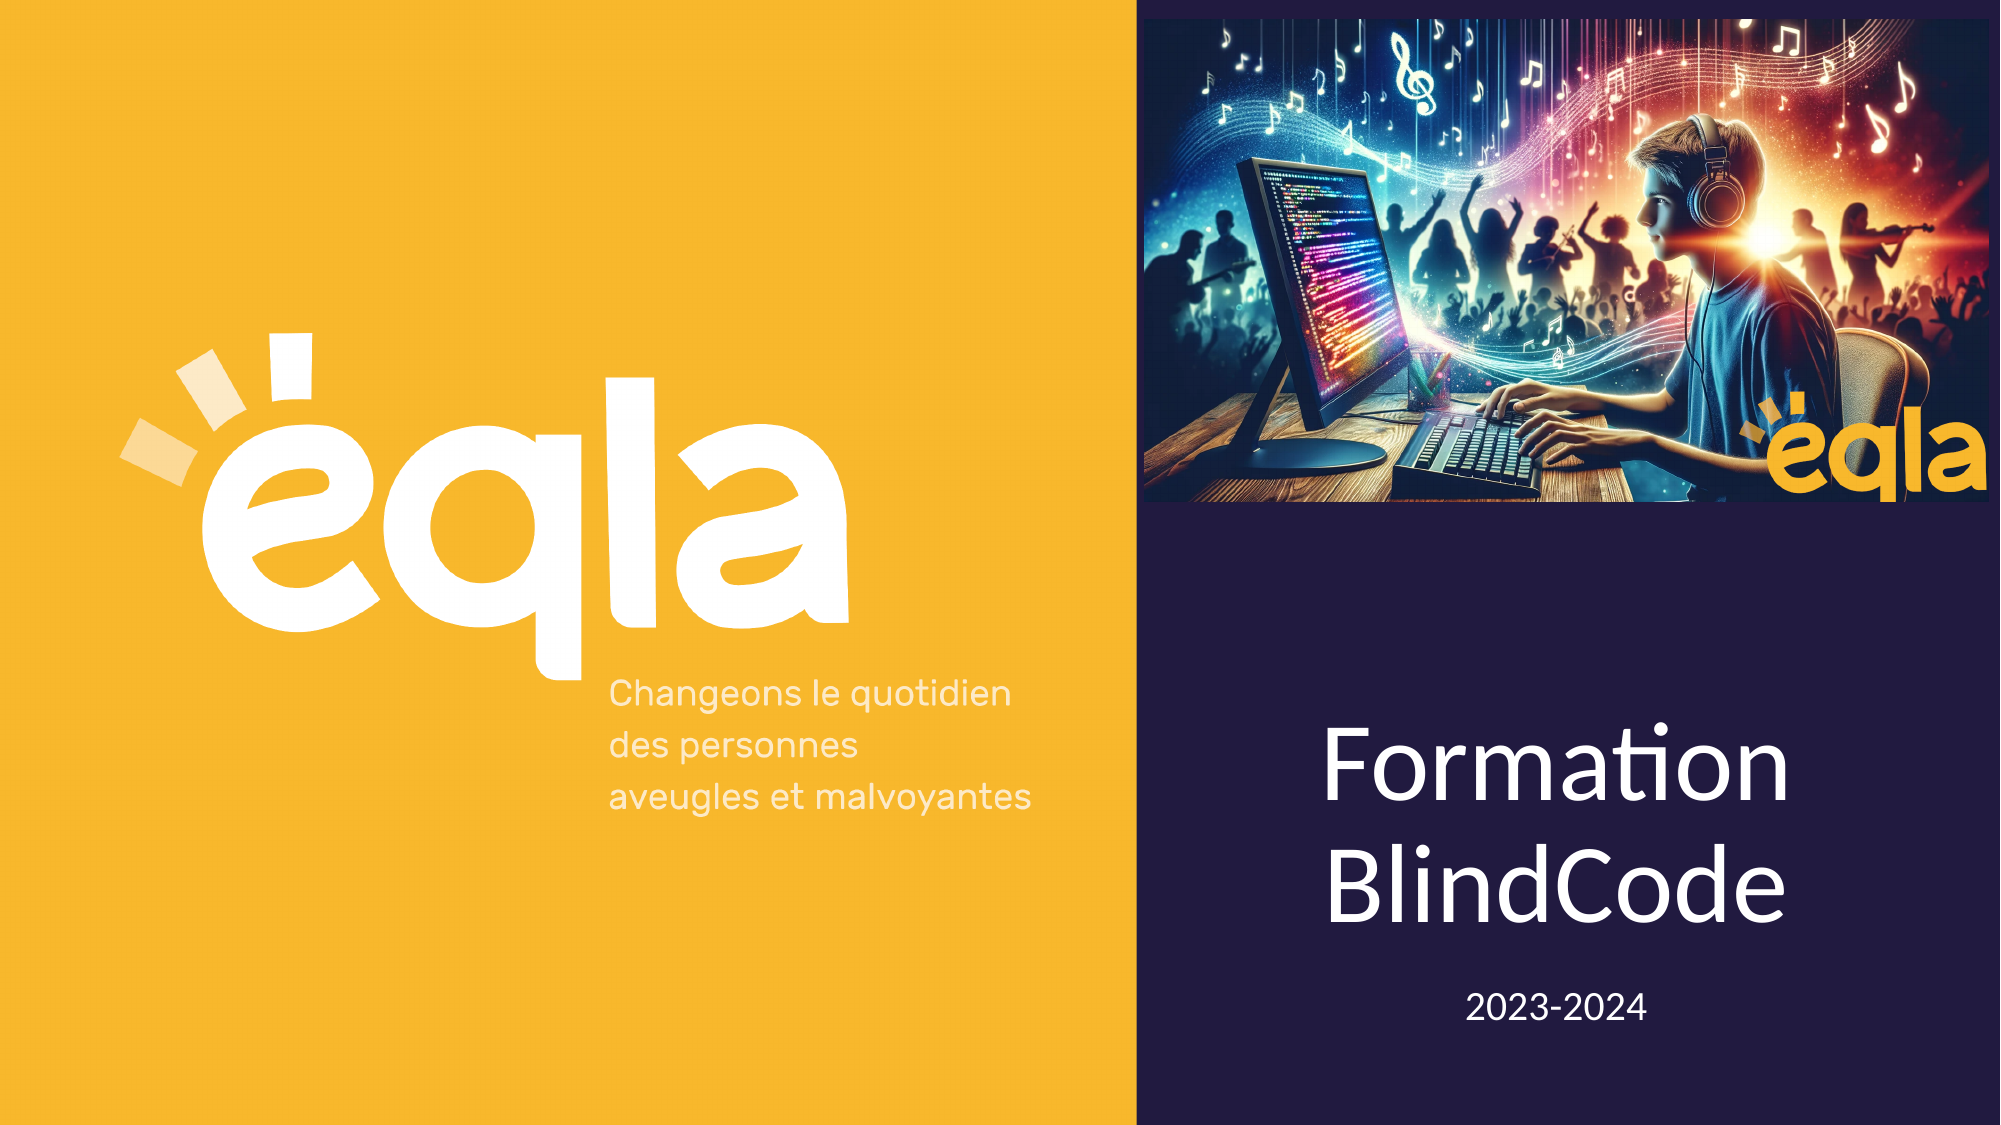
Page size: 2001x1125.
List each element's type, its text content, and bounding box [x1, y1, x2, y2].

text_box [1136, 0, 2000, 1125]
subtitle 2023-2024 [1157, 976, 1955, 1110]
picture [0, 0, 1136, 1125]
title Formation BlindCode [1157, 562, 1955, 955]
picture [1144, 19, 1989, 502]
